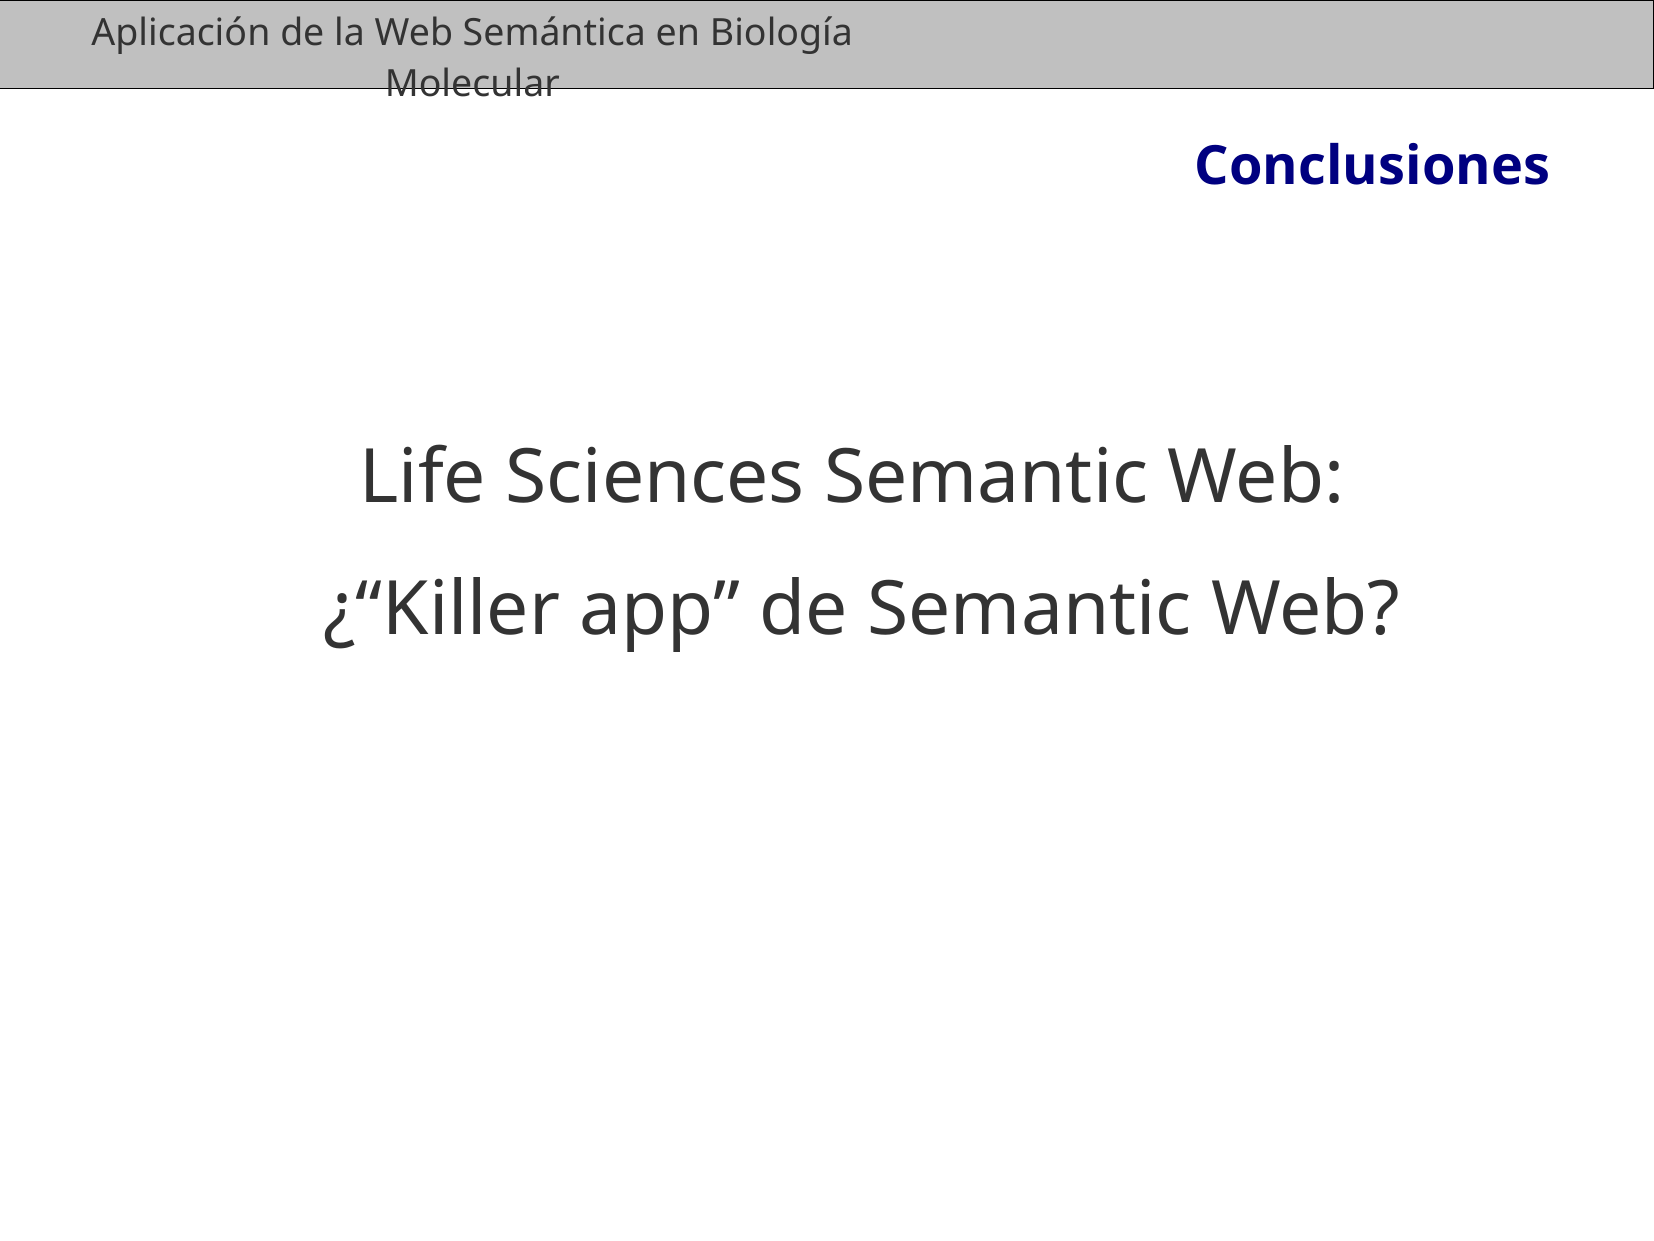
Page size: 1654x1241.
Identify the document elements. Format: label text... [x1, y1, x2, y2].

text_box [0, 0, 1654, 89]
list Life Sciences Semantic Web: ¿“Killer app” de Semantic Web? [82, 290, 1571, 1094]
text_box Conclusiones [1092, 125, 1654, 202]
text_box Aplicación de la Web Semántica en Biología Molecular [0, 23, 945, 89]
